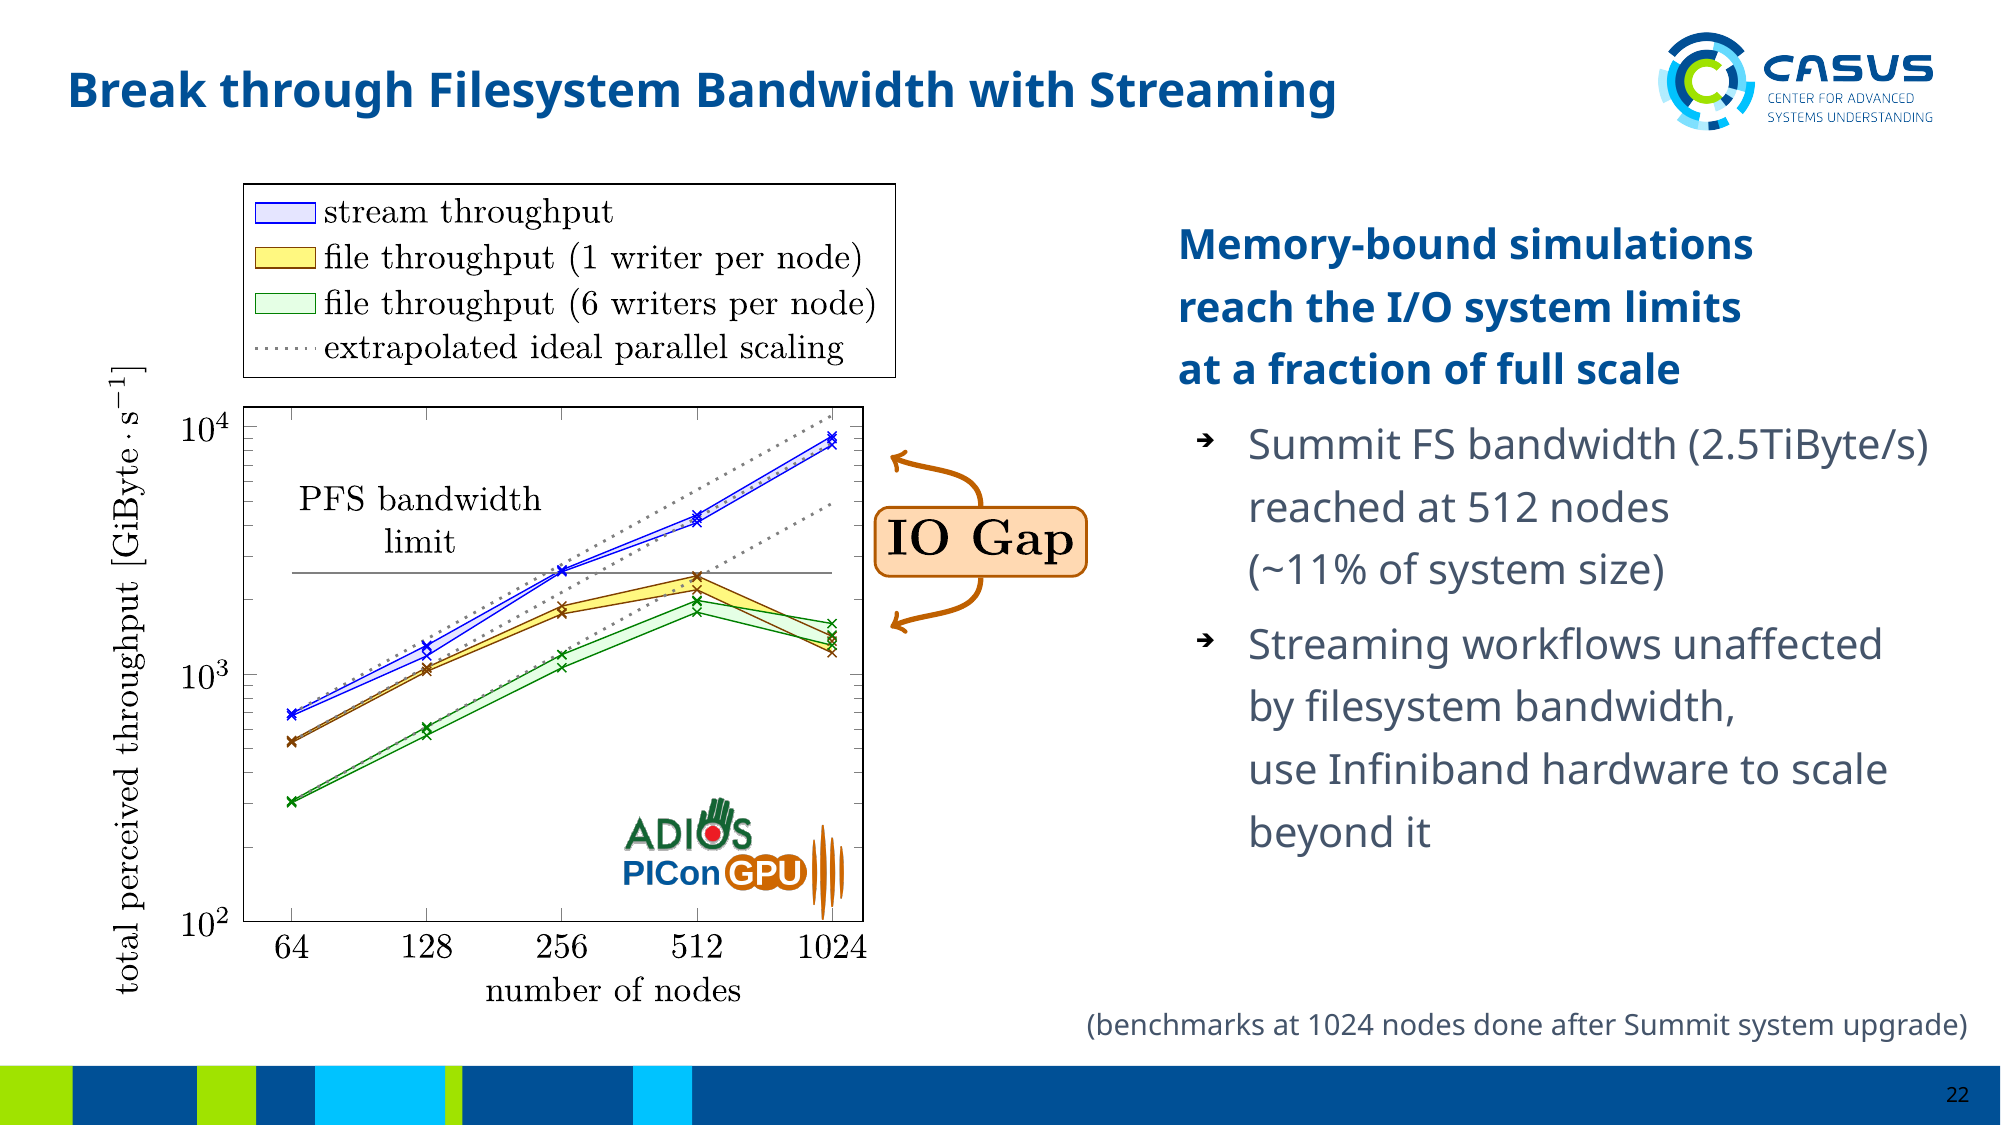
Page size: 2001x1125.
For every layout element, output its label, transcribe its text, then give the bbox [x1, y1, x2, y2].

text_box (benchmarks at 1024 nodes done after Summit system upgrade) [1072, 997, 2001, 1125]
picture [0, 111, 1375, 1089]
title Break through Filesystem Bandwidth with Streaming [66, 54, 1621, 123]
picture [1658, 32, 1933, 131]
list Memory-bound simulations reach the I/O system limits at a fraction of full scale Summit FS bandwidth (2.5TiByte/s) reached at 512 nodes (~11% of system size) Streaming workflows unaffected by filesystem bandwidth, use Infiniband hardware to scale beyond it [1375, 209, 1961, 881]
